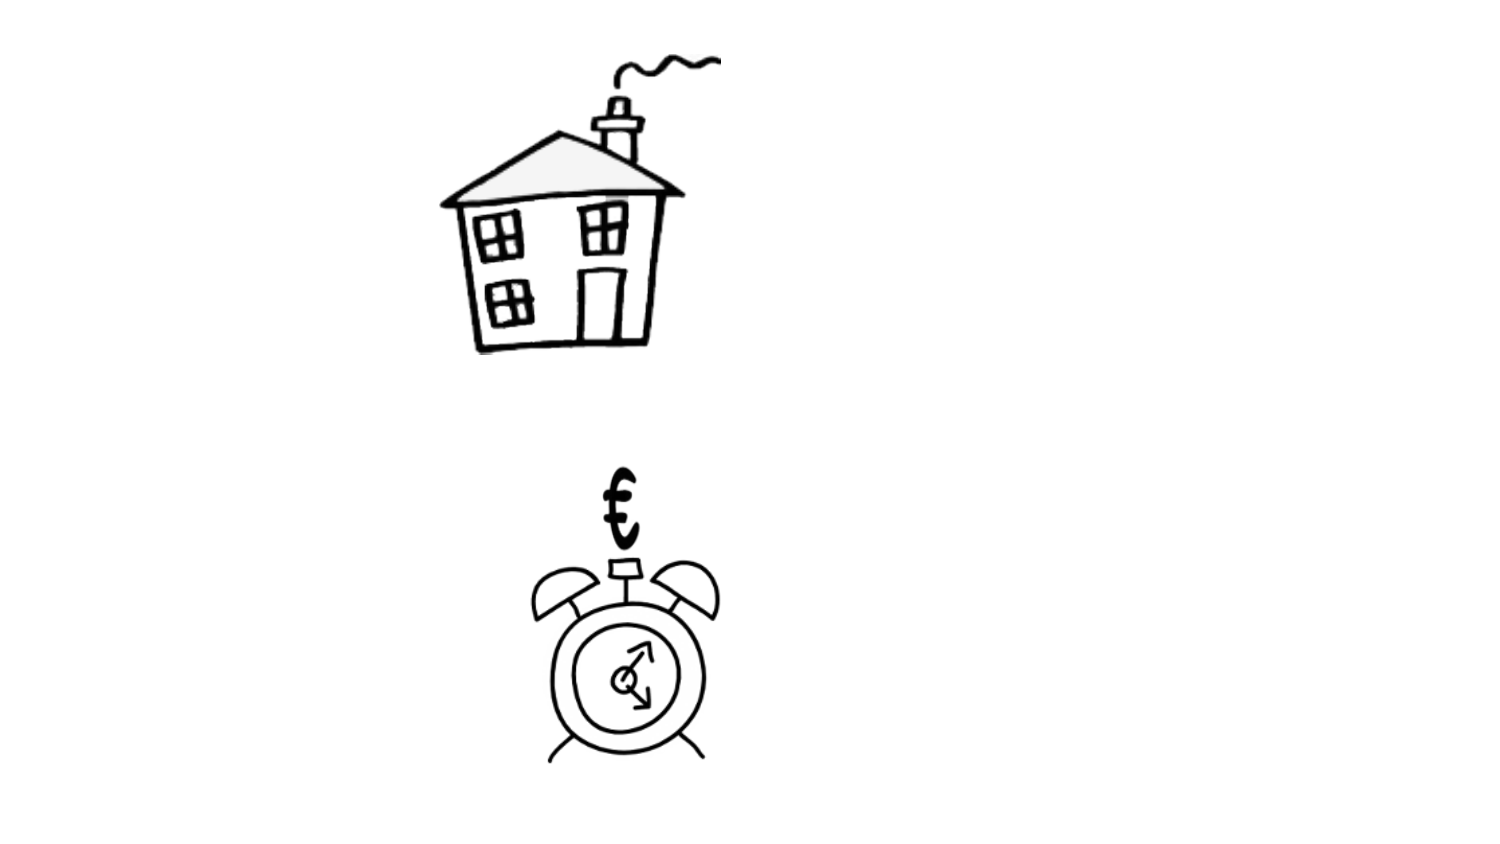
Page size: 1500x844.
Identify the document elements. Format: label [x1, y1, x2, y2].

picture [439, 54, 721, 355]
picture [520, 460, 721, 766]
